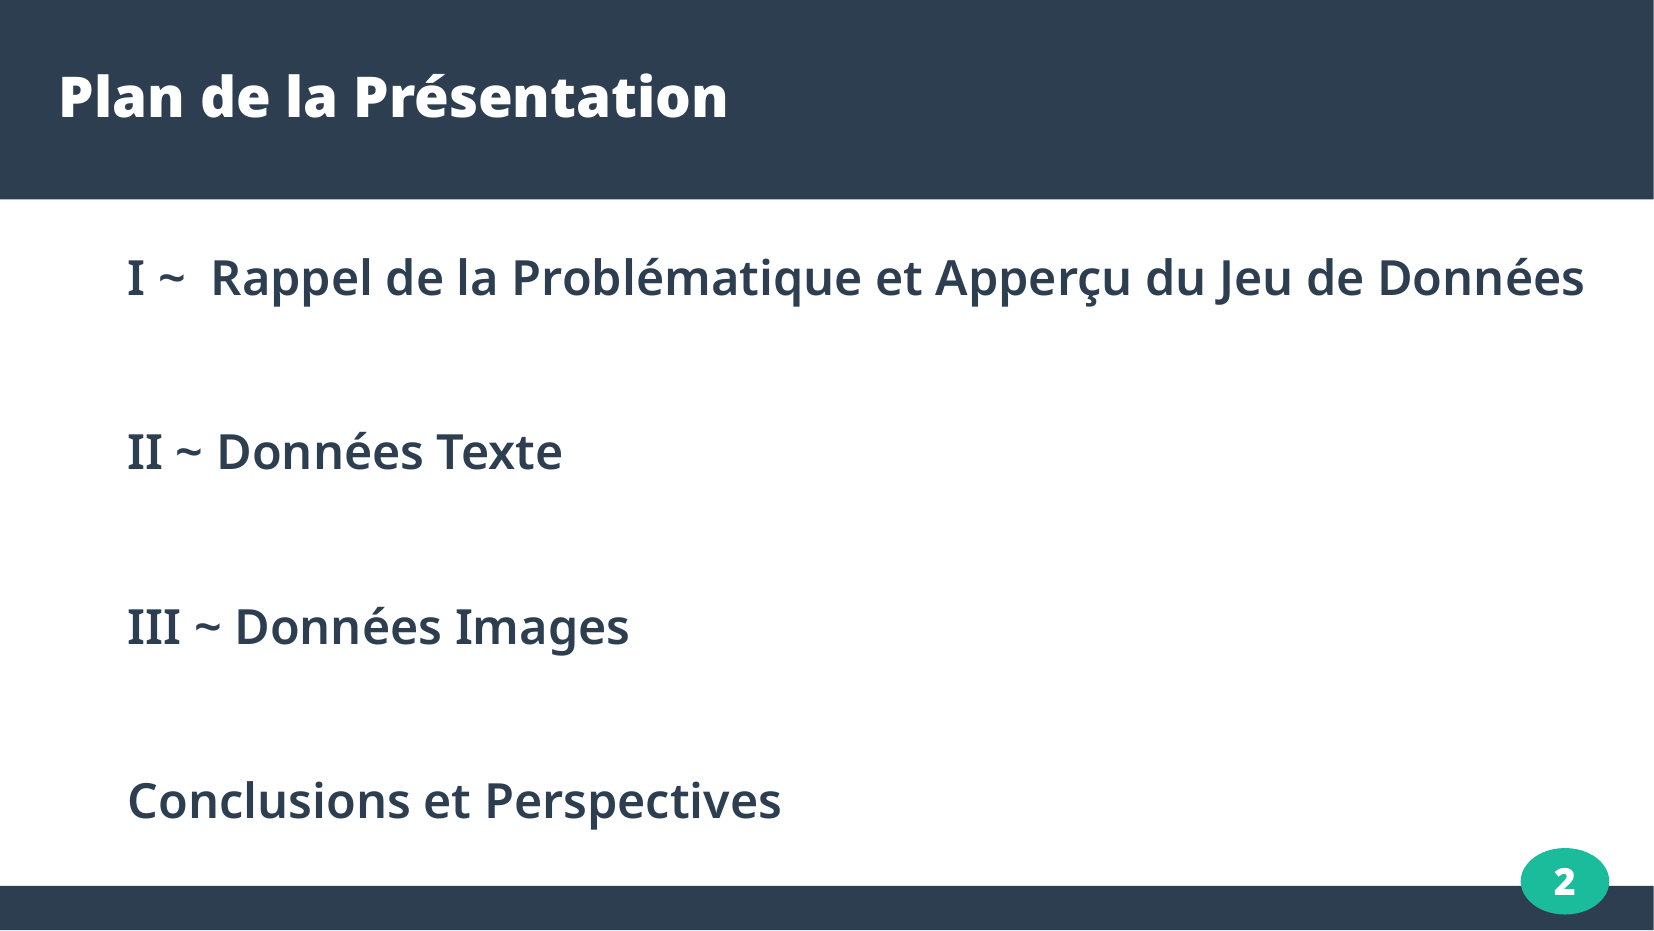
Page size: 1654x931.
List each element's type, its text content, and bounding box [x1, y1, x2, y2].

title Plan de la Présentation [59, 36, 1595, 155]
list I ~ Rappel de la Problématique et Apperçu du Jeu de Données II ~ Données Texte III ~ Données Images Conclusions et Perspectives [59, 243, 1595, 864]
